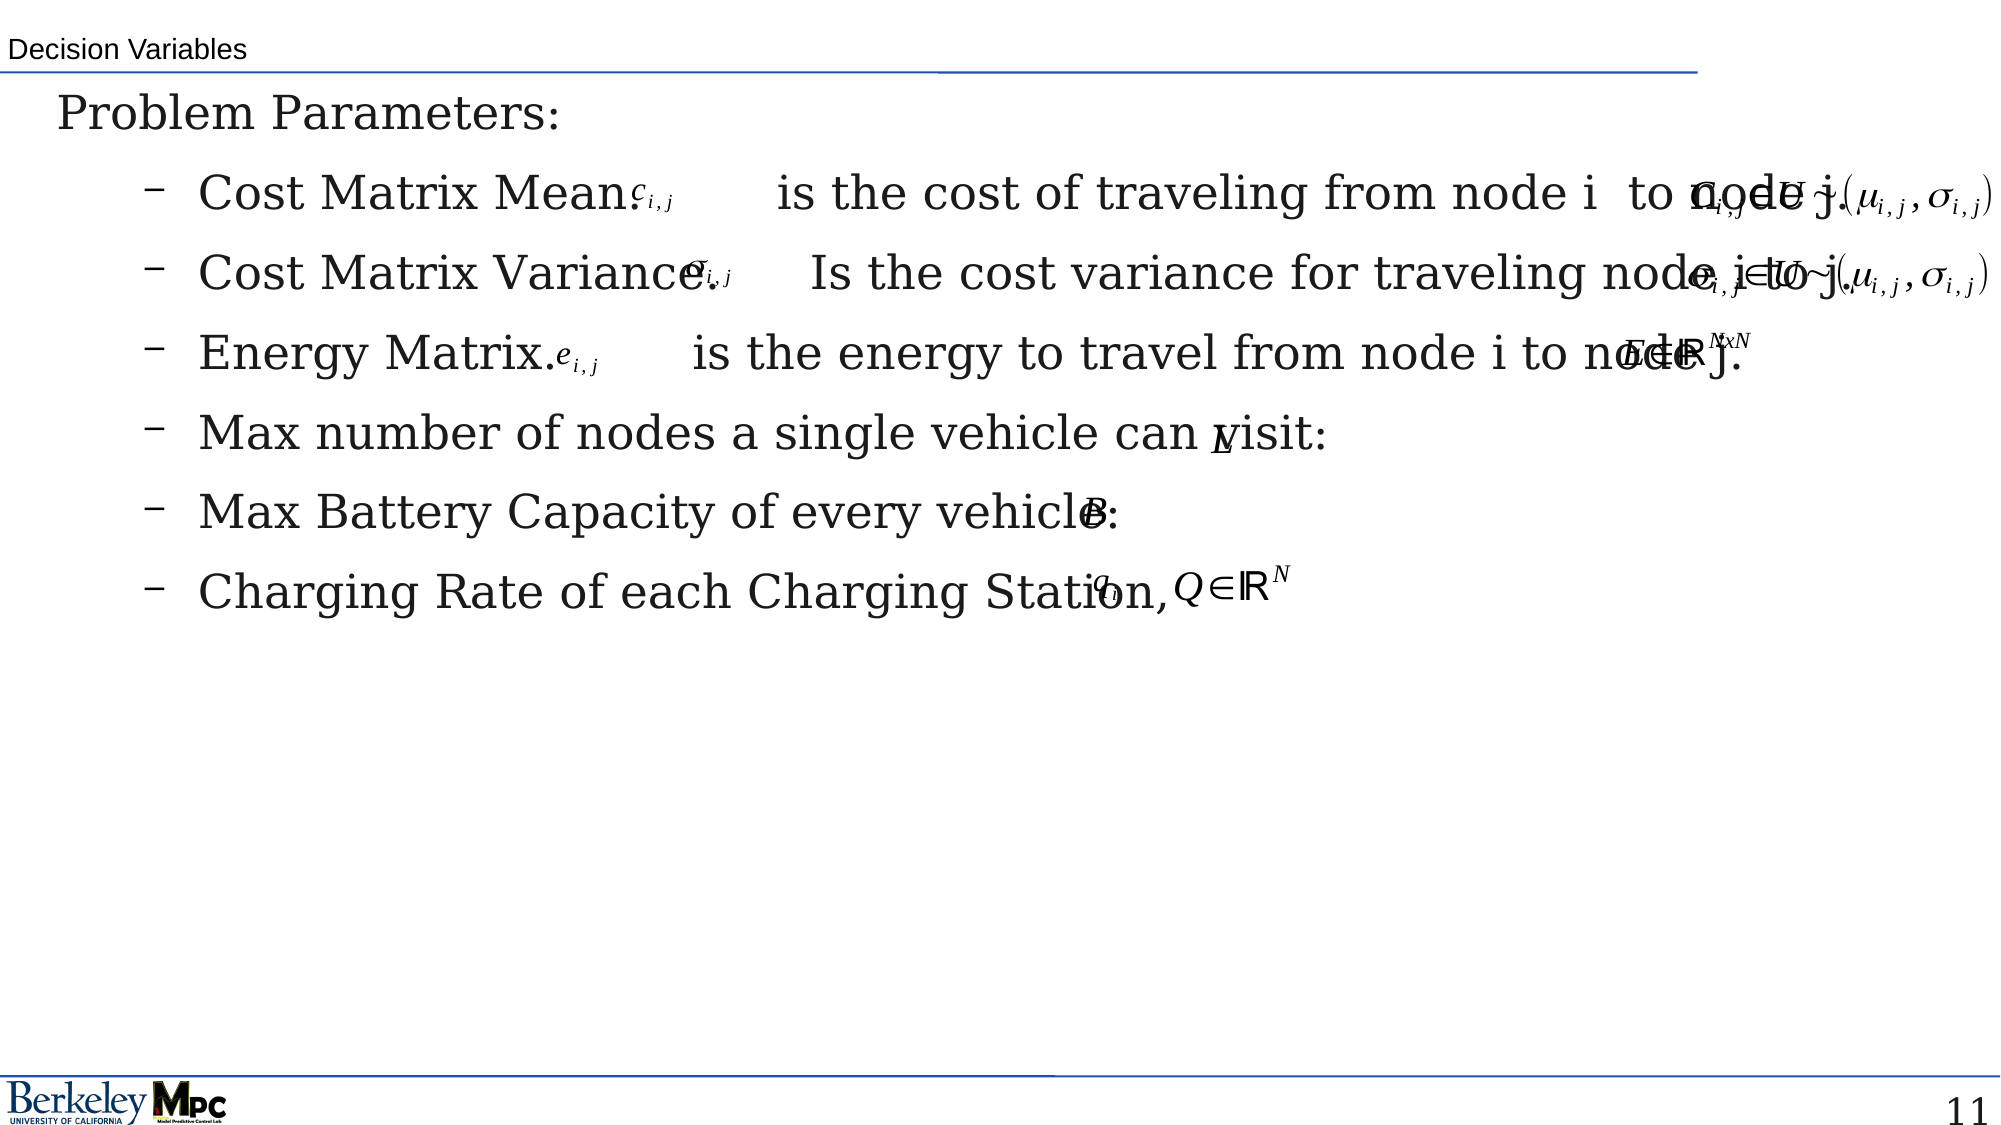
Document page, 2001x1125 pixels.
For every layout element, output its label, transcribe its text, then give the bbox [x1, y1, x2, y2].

picture [0, 1072, 226, 1125]
chart [547, 334, 606, 377]
list Problem Parameters: Cost Matrix Mean. is the cost of traveling from node i to node j. Cost Matrix Variance. Is the cost variance for traveling node i to j. Energy Matrix. is the energy to travel from node i to node j. Max number of nodes a single vehicle can visit: Max Battery Capacity of every vehicle: Charging Rate of each Charging Station, [41, 75, 1925, 1019]
chart [1609, 326, 1763, 376]
chart [1162, 558, 1303, 611]
chart [675, 258, 739, 289]
chart [1198, 417, 1244, 464]
title Decision Variables [7, 7, 1930, 92]
chart [1679, 171, 2000, 221]
chart [622, 171, 681, 214]
chart [1675, 250, 1999, 300]
chart [1069, 489, 1118, 536]
chart [1084, 562, 1126, 605]
